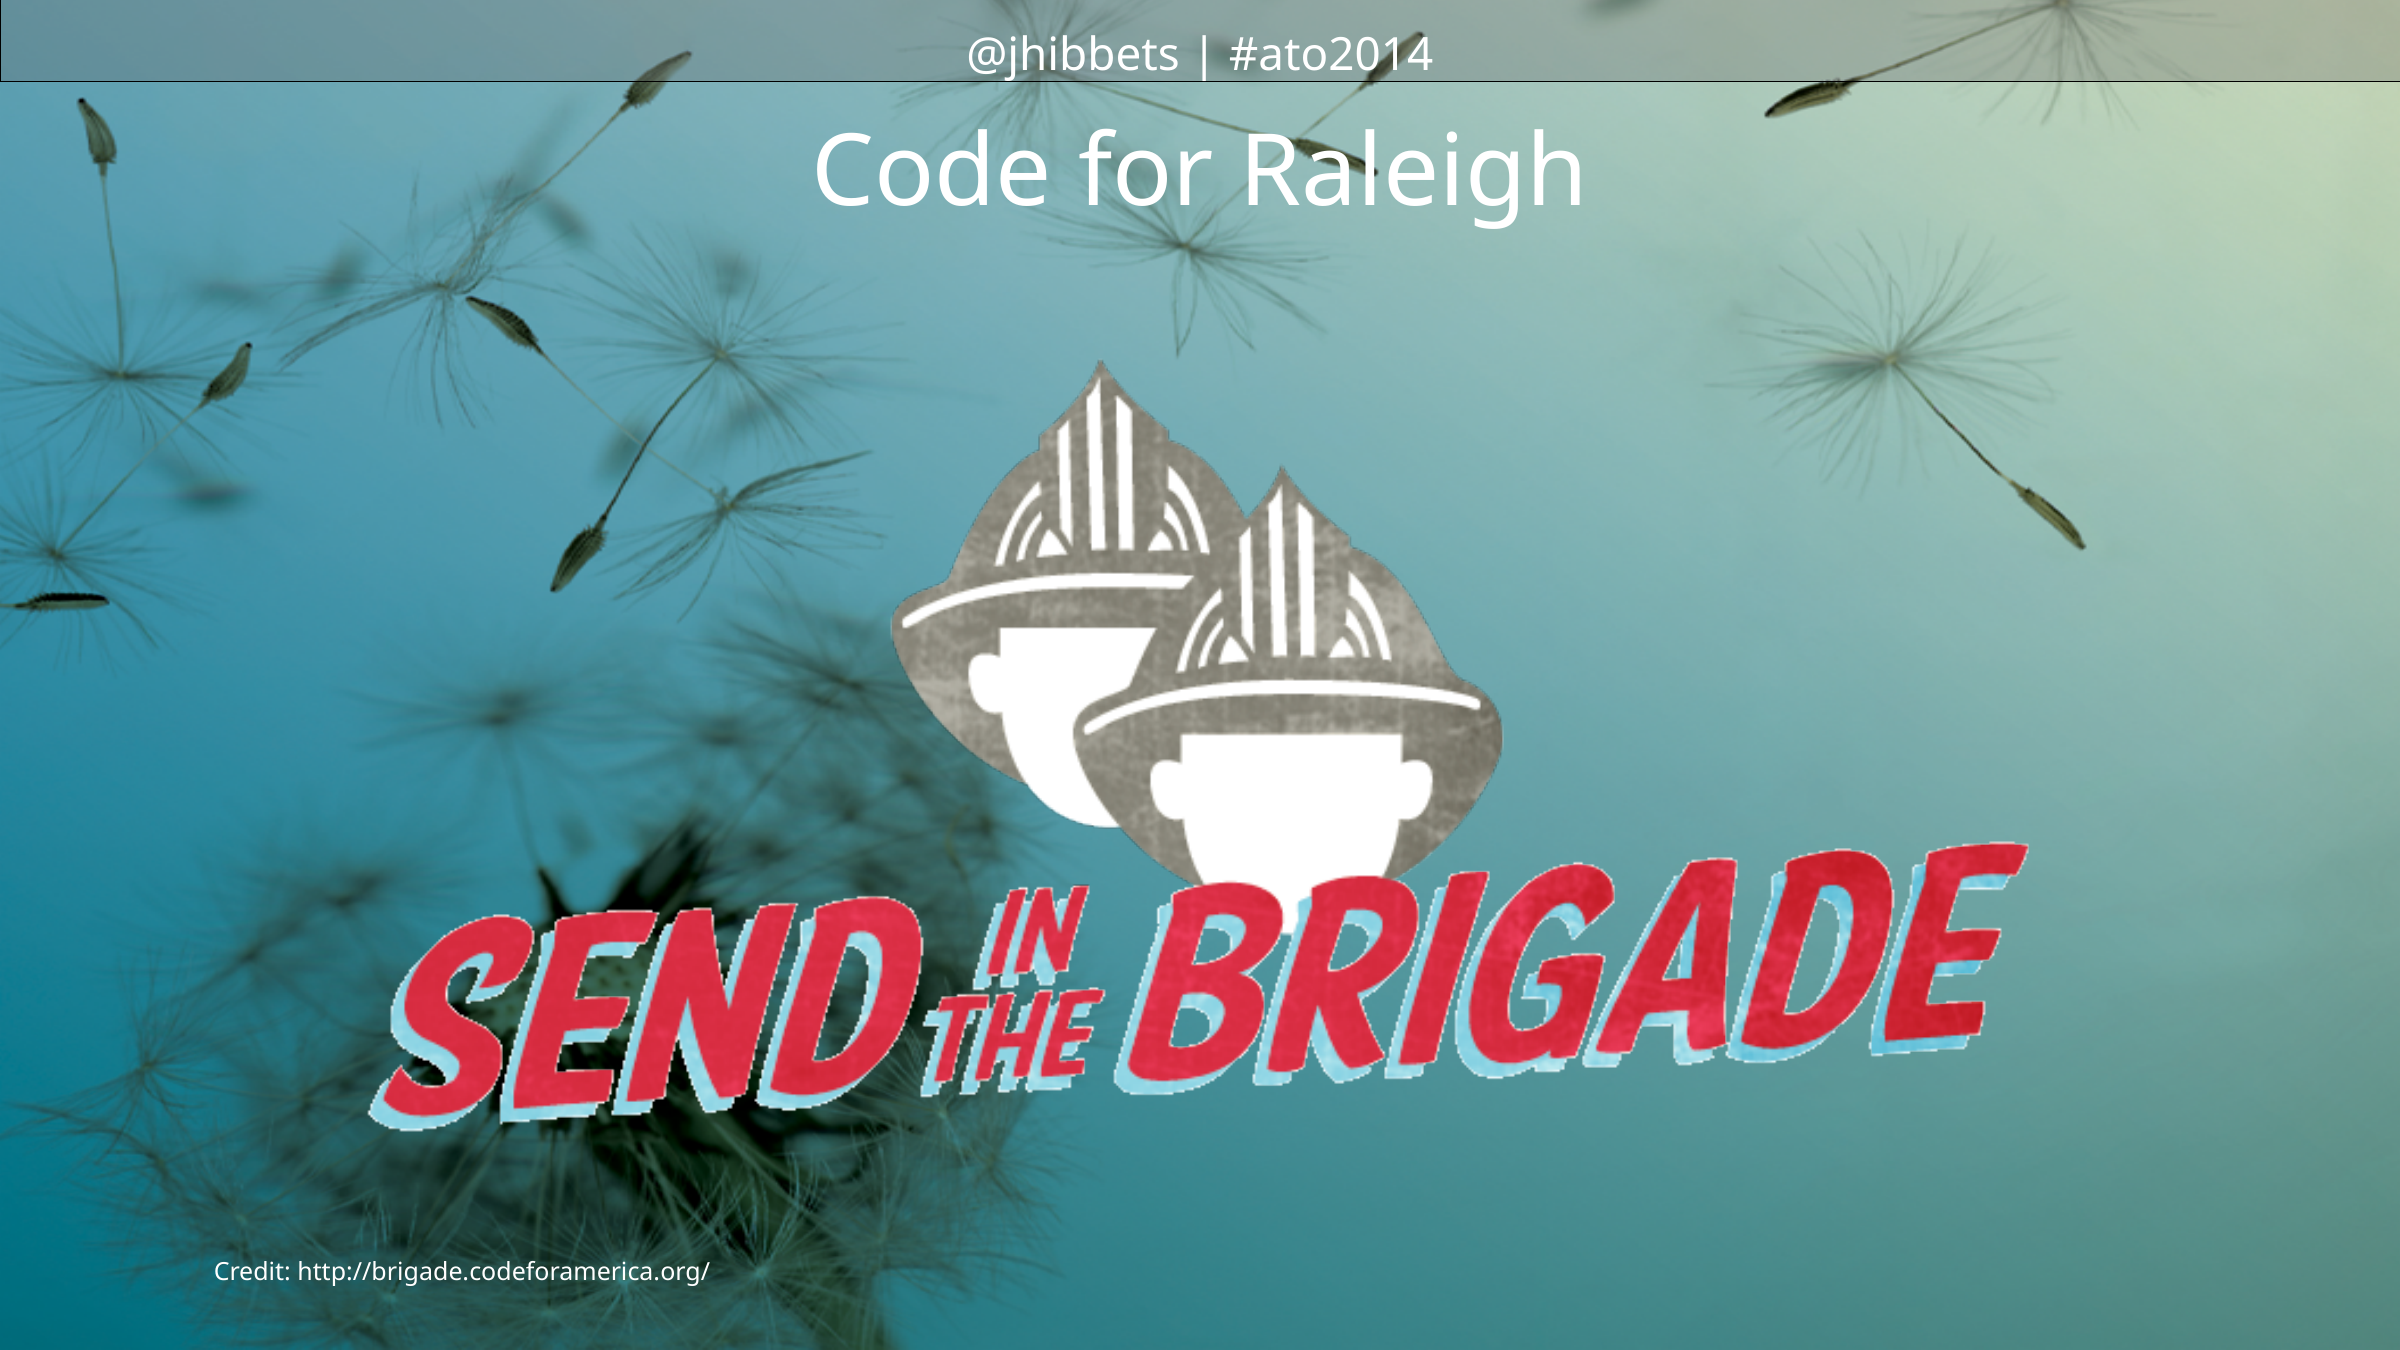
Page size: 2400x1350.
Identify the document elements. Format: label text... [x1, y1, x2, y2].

text_box Credit: http://brigade.codeforamerica.org/ [199, 1245, 974, 1293]
title Code for Raleigh [120, 53, 2281, 280]
picture [0, 82, 2400, 1350]
